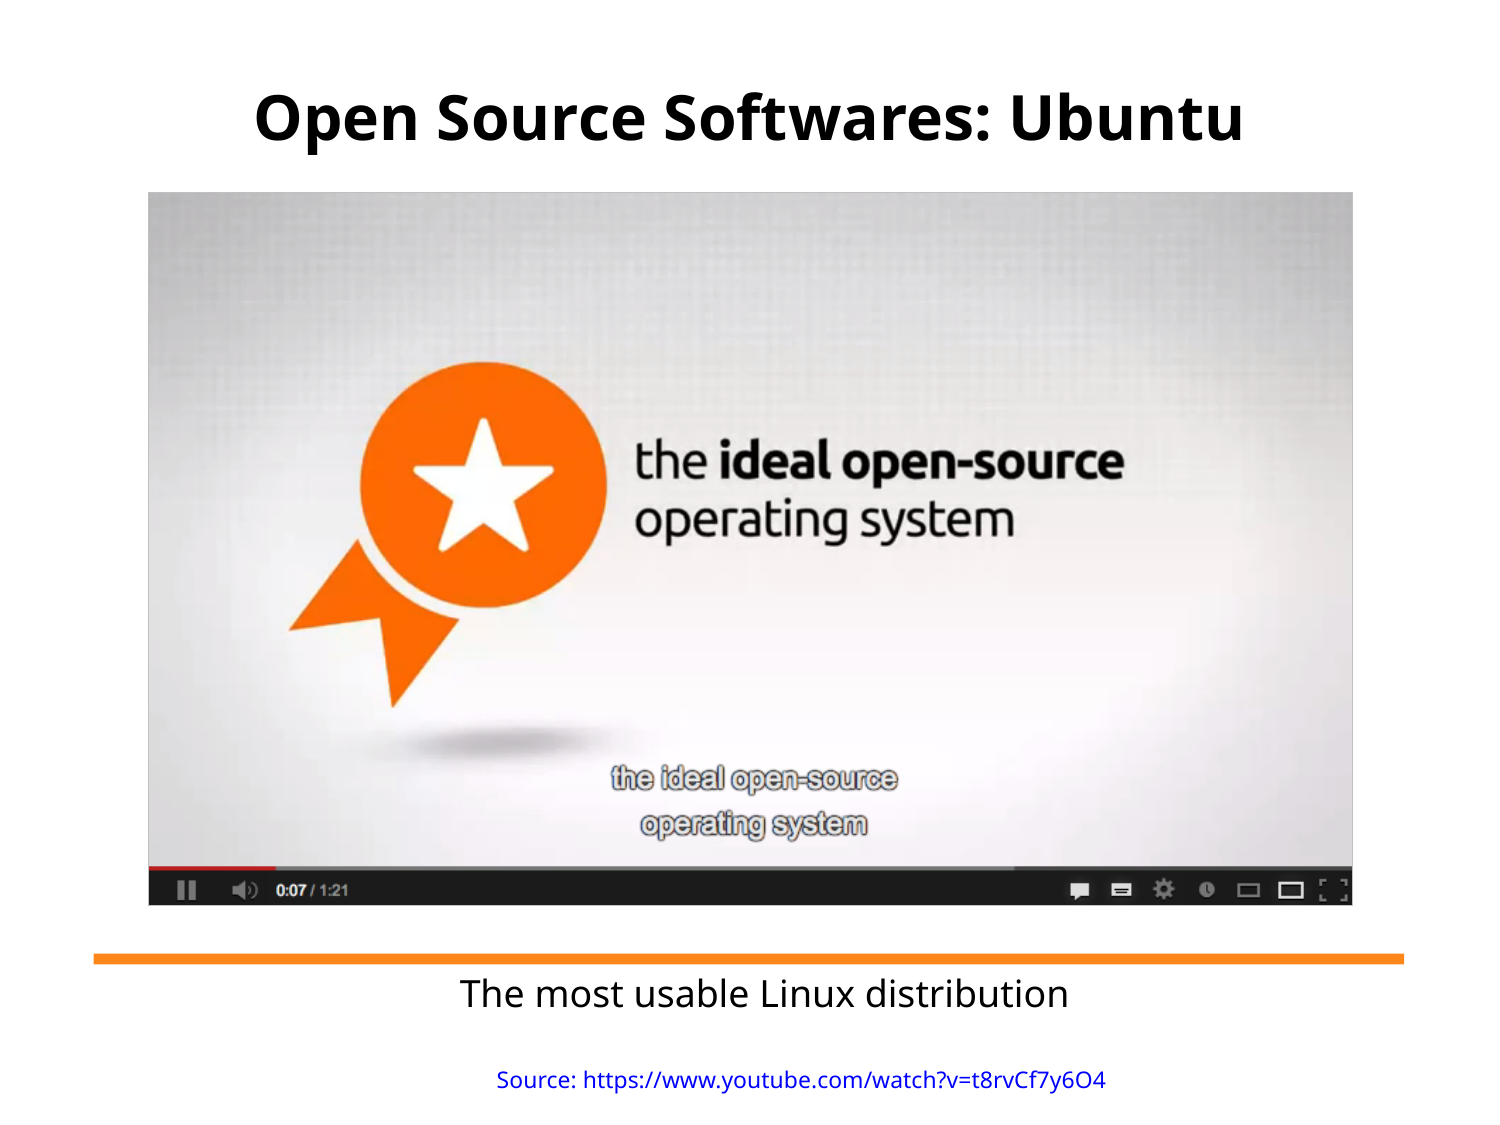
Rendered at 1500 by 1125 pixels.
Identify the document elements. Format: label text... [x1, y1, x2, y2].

text_box The most usable Linux distribution [382, 960, 1148, 1020]
picture [0, 0, 1500, 1125]
text_box Source: https://www.youtube.com/watch?v=t8rvCf7y6O4 [481, 1056, 1019, 1098]
title Open Source Softwares: Ubuntu [75, 44, 1426, 188]
